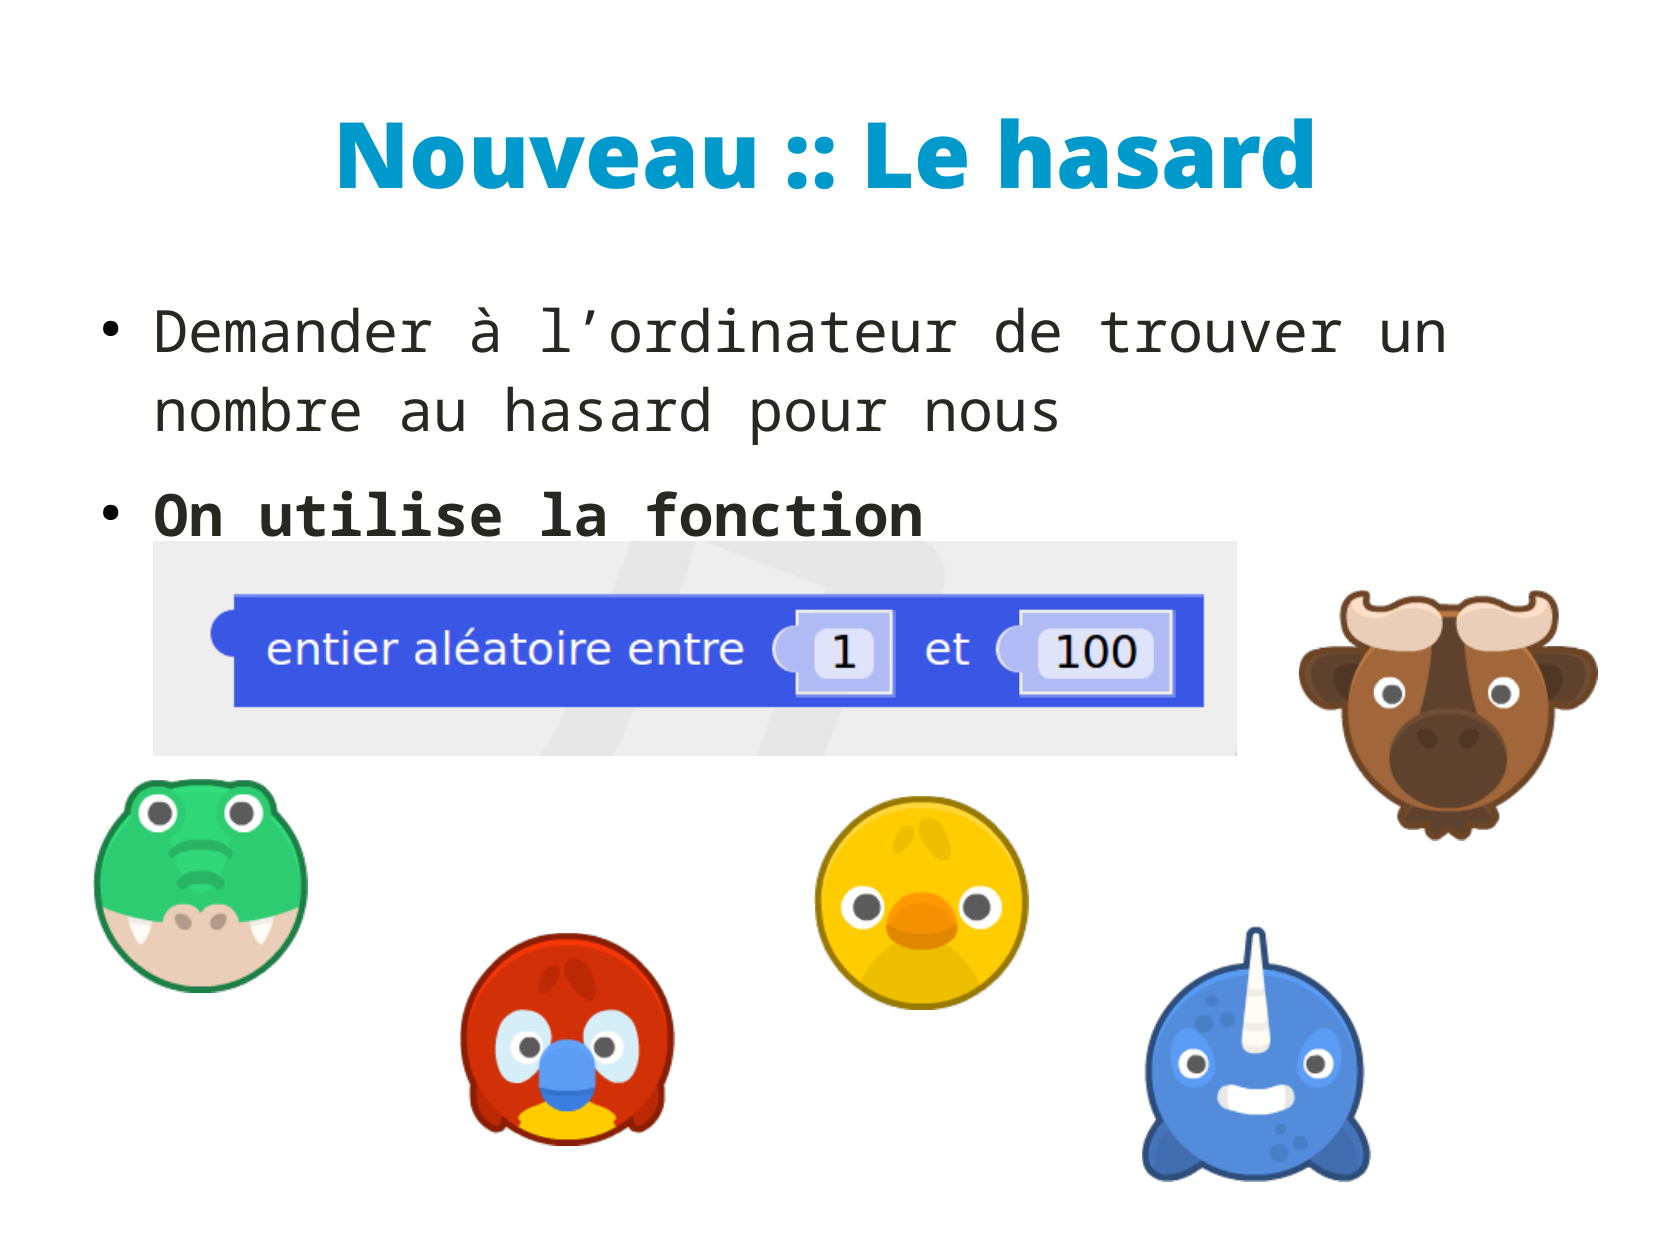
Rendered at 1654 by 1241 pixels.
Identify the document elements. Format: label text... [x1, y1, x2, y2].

picture [1299, 590, 1598, 841]
list Demander à l’ordinateur de trouver un nombre au hasard pour nous On utilise la fonction [82, 290, 1571, 1010]
picture [93, 779, 308, 993]
title Nouveau :: Le hasard [82, 49, 1571, 257]
picture [153, 541, 1237, 756]
picture [814, 796, 1029, 1010]
picture [460, 933, 675, 1146]
picture [1142, 926, 1371, 1182]
